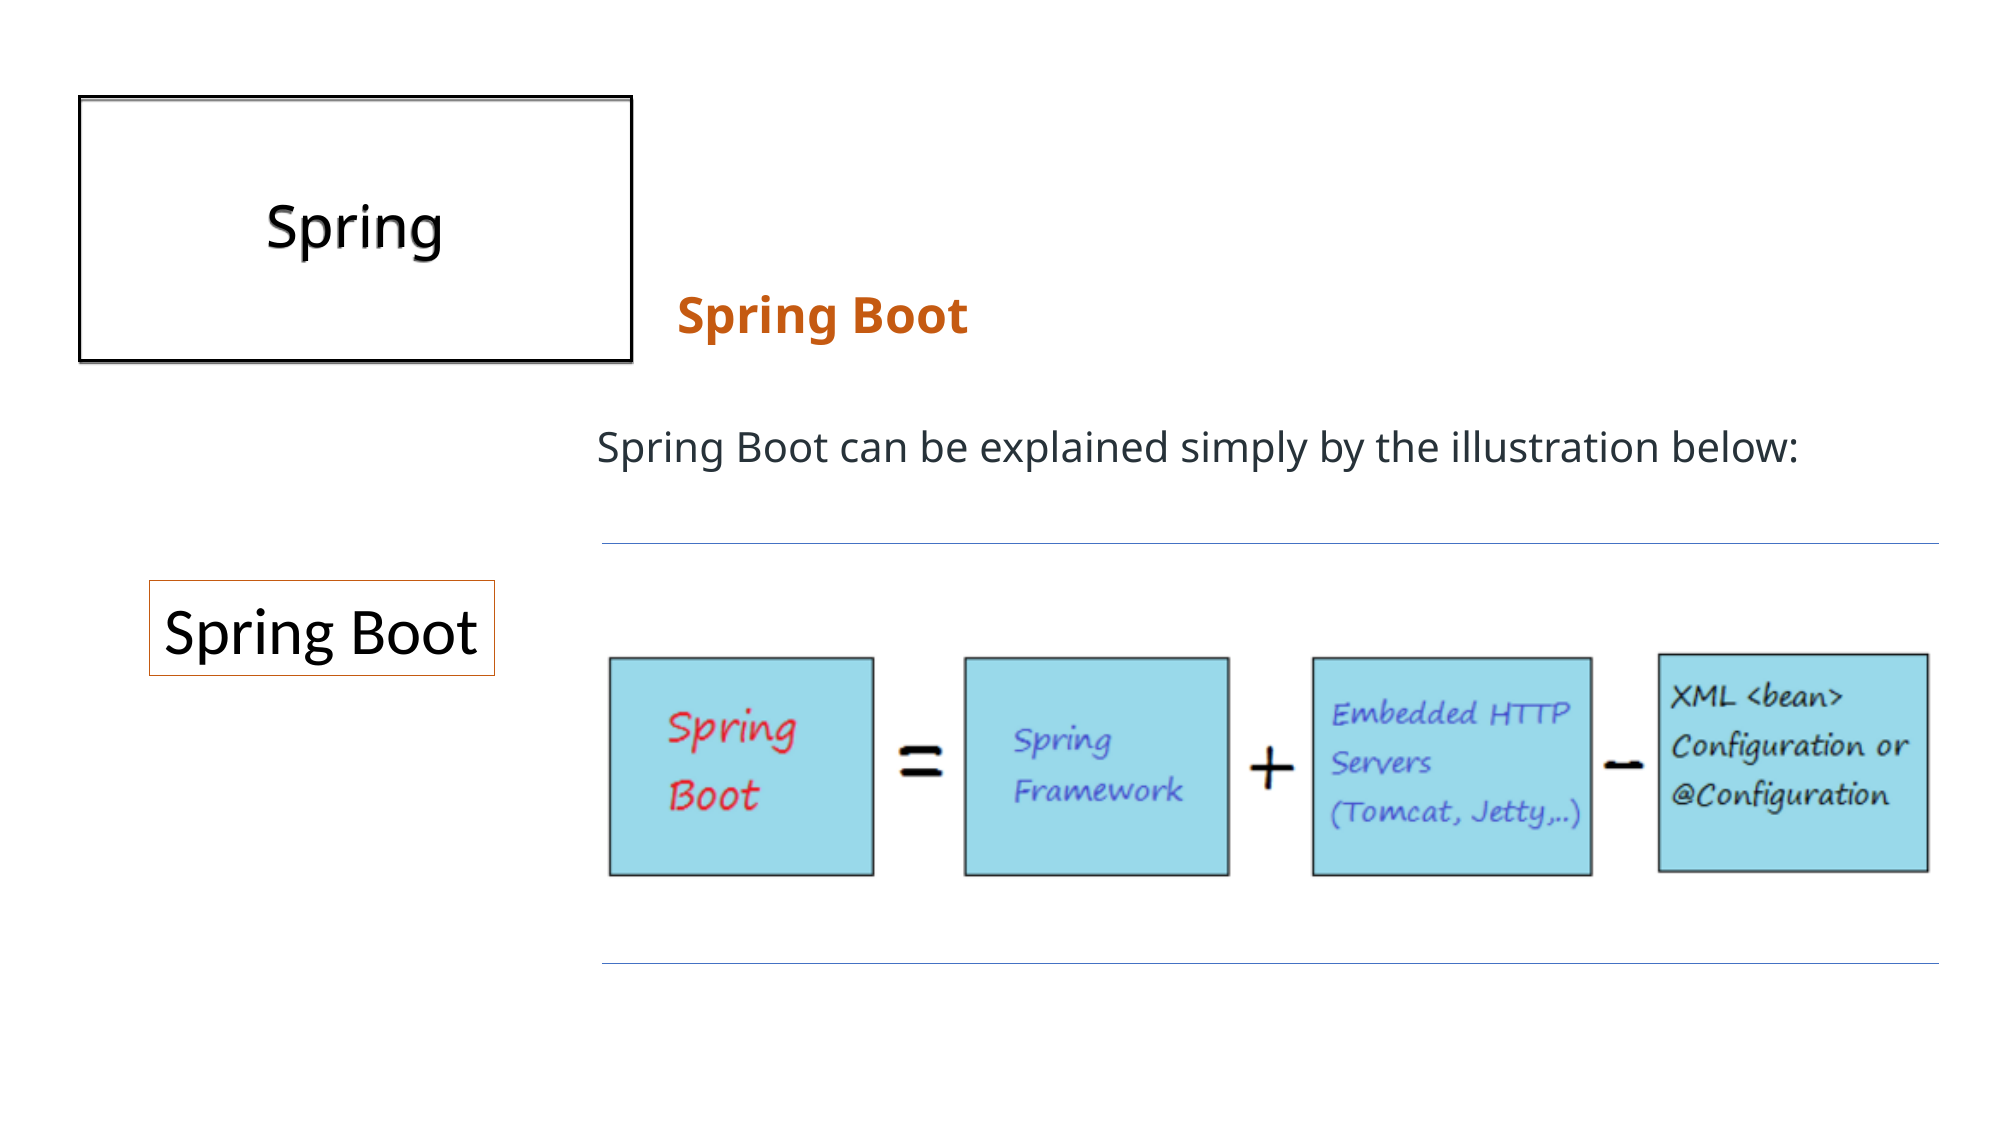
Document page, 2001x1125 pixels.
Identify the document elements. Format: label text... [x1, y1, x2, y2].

text_box Spring Boot can be explained simply by the illustration below: [581, 418, 1958, 481]
title Spring [79, 96, 632, 361]
text_box Spring Boot [662, 276, 1662, 352]
picture [601, 642, 1939, 887]
text_box Spring Boot [150, 581, 495, 676]
